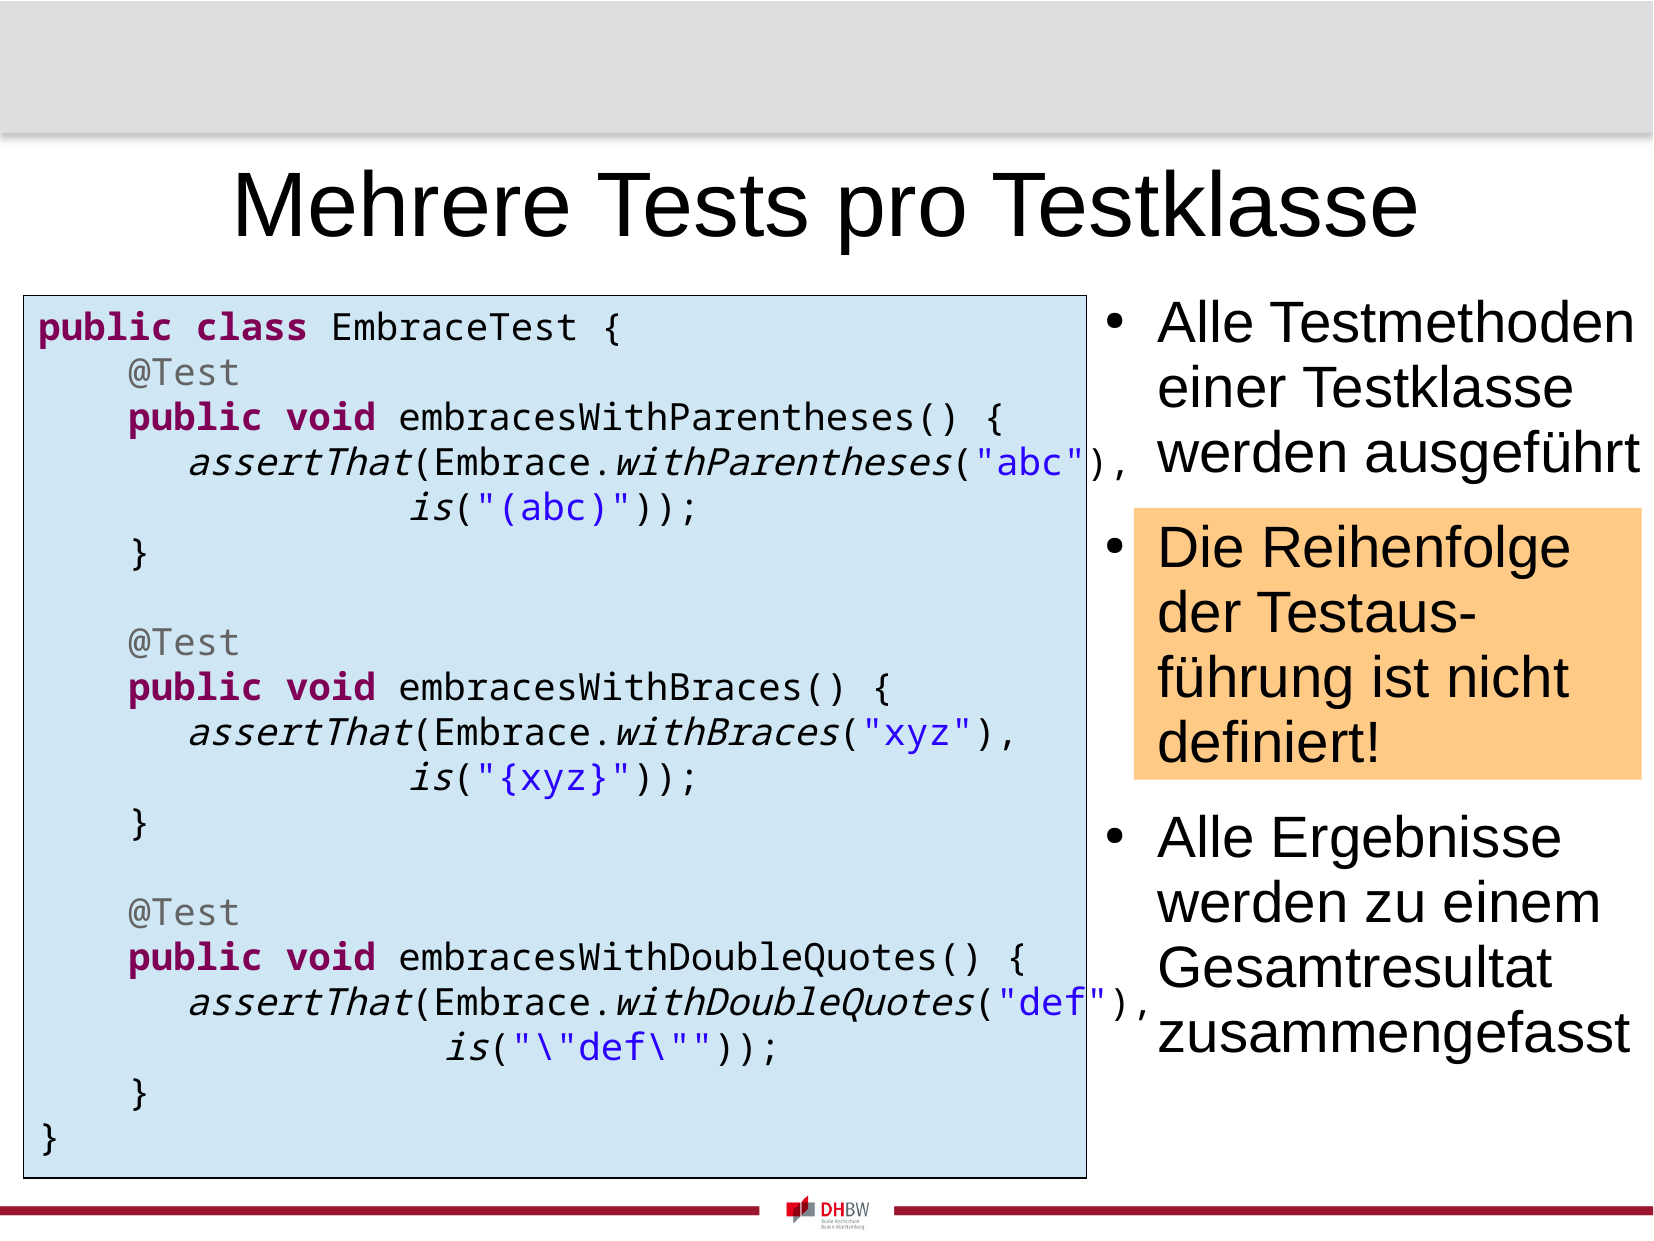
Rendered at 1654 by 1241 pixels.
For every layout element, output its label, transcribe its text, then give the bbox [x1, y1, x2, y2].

text_box public class EmbraceTest { @Test public void embracesWithParentheses() { assertThat(Embrace.withParentheses("abc"), is("(abc)")); } @Test public void embracesWithBraces() { assertThat(Embrace.withBraces("xyz"), is("{xyz}")); } @Test public void embracesWithDoubleQuotes() { assertThat(Embrace.withDoubleQuotes("def"), is("\"def\"")); } } [23, 295, 1087, 1179]
picture [0, 1, 1654, 1237]
list Alle Testmethoden einer Testklasse werden ausgeführt Die Reihenfolge der Testaus-führung ist nicht definiert! Alle Ergebnisse werden zu einem Gesamtresultat zusammengefasst [1086, 290, 1654, 1192]
title Mehrere Tests pro Testklasse [82, 147, 1571, 257]
